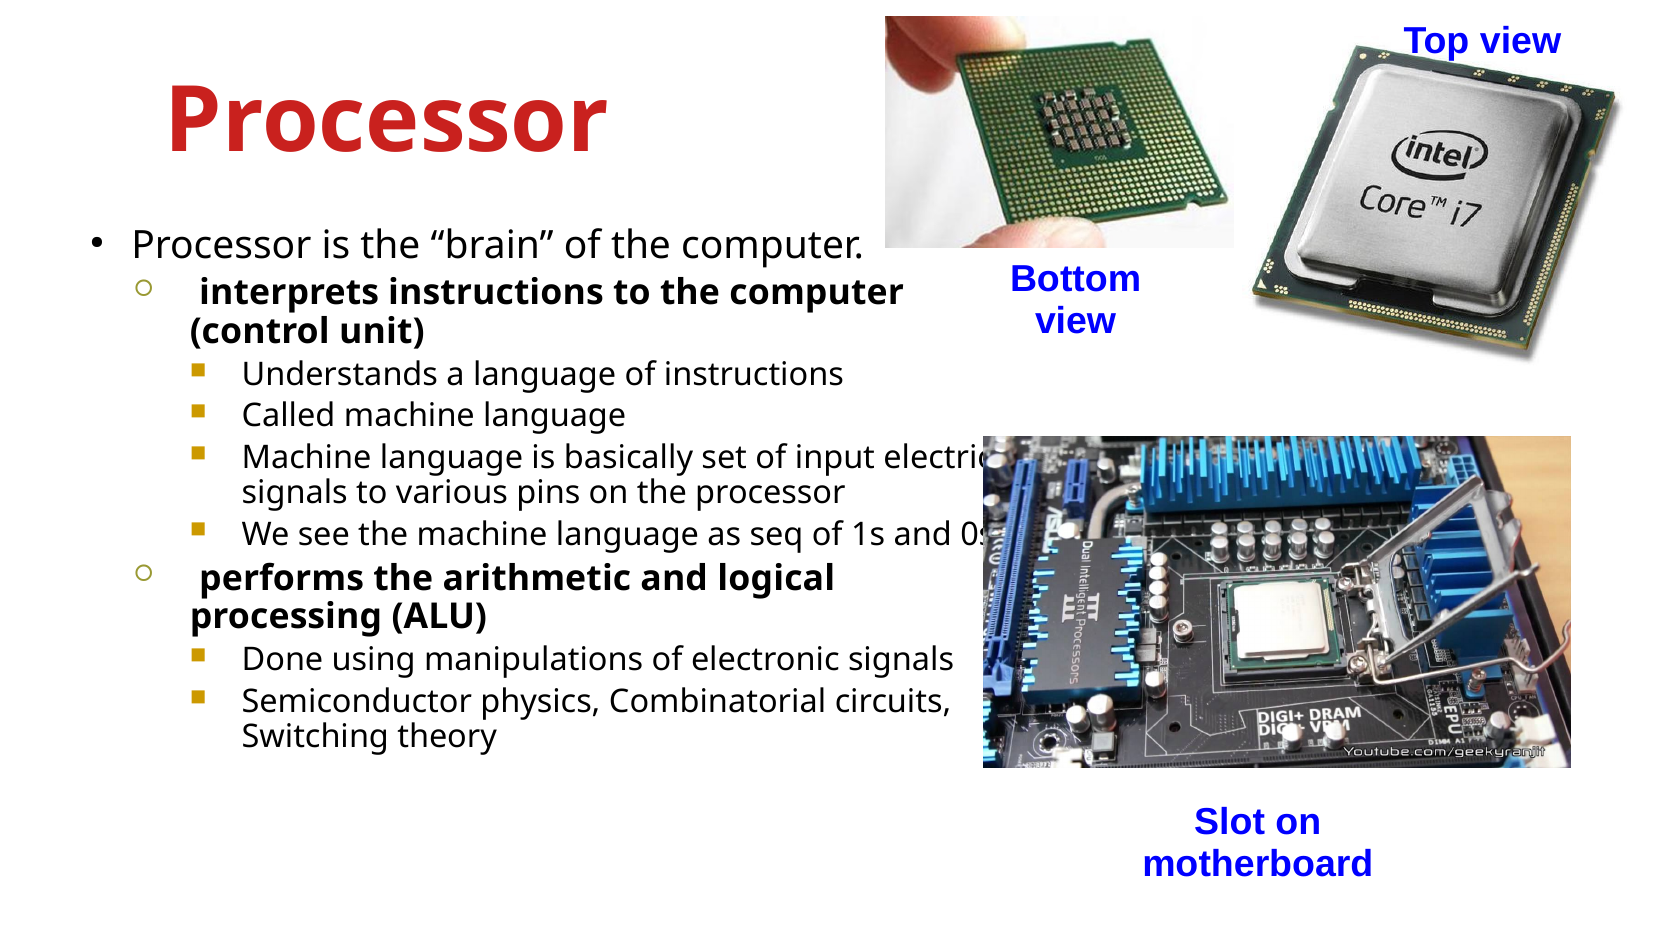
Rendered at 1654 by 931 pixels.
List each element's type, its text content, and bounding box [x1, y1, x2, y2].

title Processor [0, 0, 1035, 178]
text_box Top view [1334, 11, 1630, 69]
picture [1242, 11, 1630, 400]
list Processor is the “brain” of the computer. interprets instructions to the computer (control unit) Understands a language of instructions Called machine language Machine language is basically set of input electric signals to various pins on the processor We see the machine language as seq of 1s and 0s performs the arithmetic and logical processing (ALU) Done using manipulations of electronic signals Semiconductor physics, Combinatorial circuits, Switching theory [61, 217, 1016, 827]
text_box Bottom view [981, 250, 1170, 350]
picture [983, 436, 1571, 768]
picture [885, 16, 1234, 249]
text_box Slot on motherboard [1110, 793, 1406, 893]
